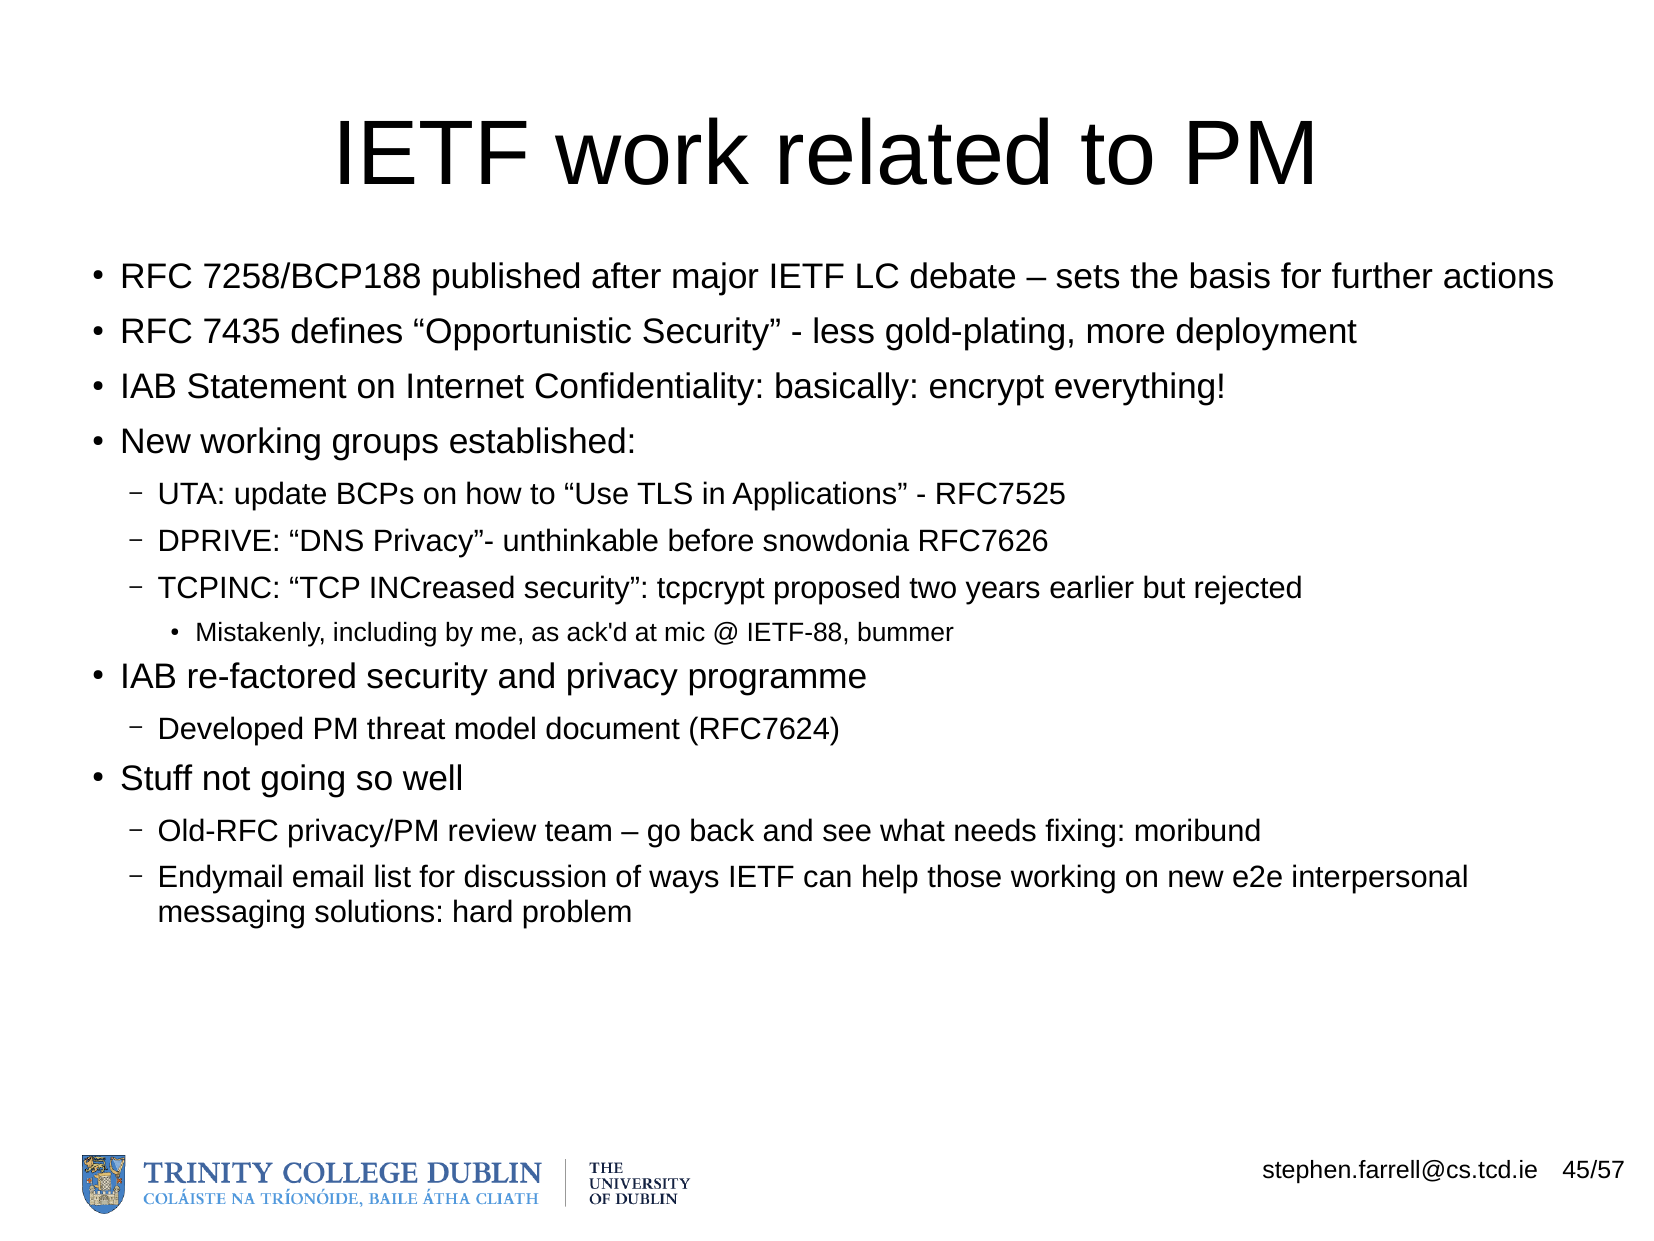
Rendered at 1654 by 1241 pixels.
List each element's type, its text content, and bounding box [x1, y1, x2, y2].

picture [82, 1155, 694, 1214]
list RFC 7258/BCP188 published after major IETF LC debate – sets the basis for further actions RFC 7435 defines “Opportunistic Security” - less gold-plating, more deployment IAB Statement on Internet Confidentiality: basically: encrypt everything! New working groups established: UTA: update BCPs on how to “Use TLS in Applications” - RFC7525 DPRIVE: “DNS Privacy”- unthinkable before snowdonia RFC7626 TCPINC: “TCP INCreased security”: tcpcrypt proposed two years earlier but rejected Mistakenly, including by me, as ack'd at mic @ IETF-88, bummer IAB re-factored security and privacy programme Developed PM threat model document (RFC7624) Stuff not going so well Old-RFC privacy/PM review team – go back and see what needs fixing: moribund Endymail email list for discussion of ways IETF can help those working on new e2e interpersonal messaging solutions: hard problem [82, 256, 1571, 976]
title IETF work related to PM [82, 49, 1571, 256]
